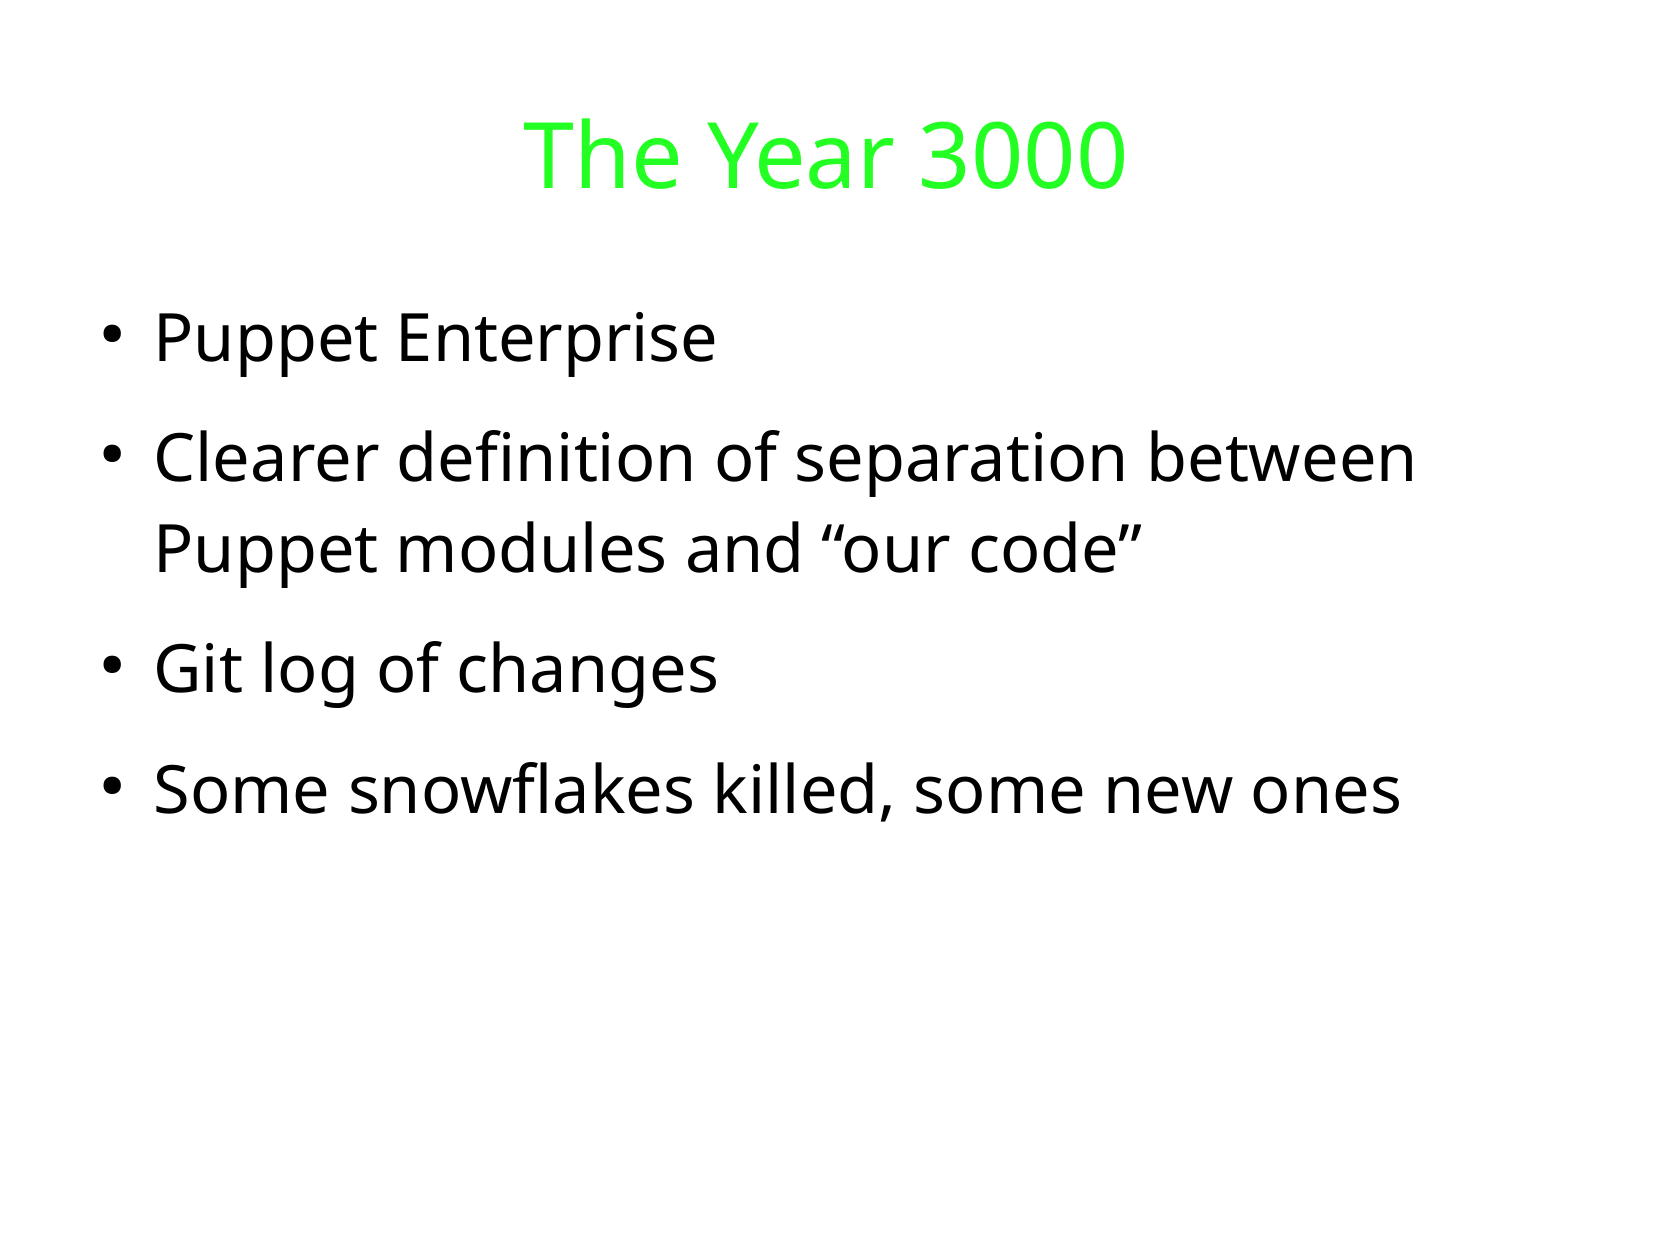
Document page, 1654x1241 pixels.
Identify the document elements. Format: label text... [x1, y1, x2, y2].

title The Year 3000 [82, 49, 1571, 257]
list Puppet Enterprise Clearer definition of separation between Puppet modules and “our code” Git log of changes Some snowflakes killed, some new ones [82, 290, 1571, 1010]
